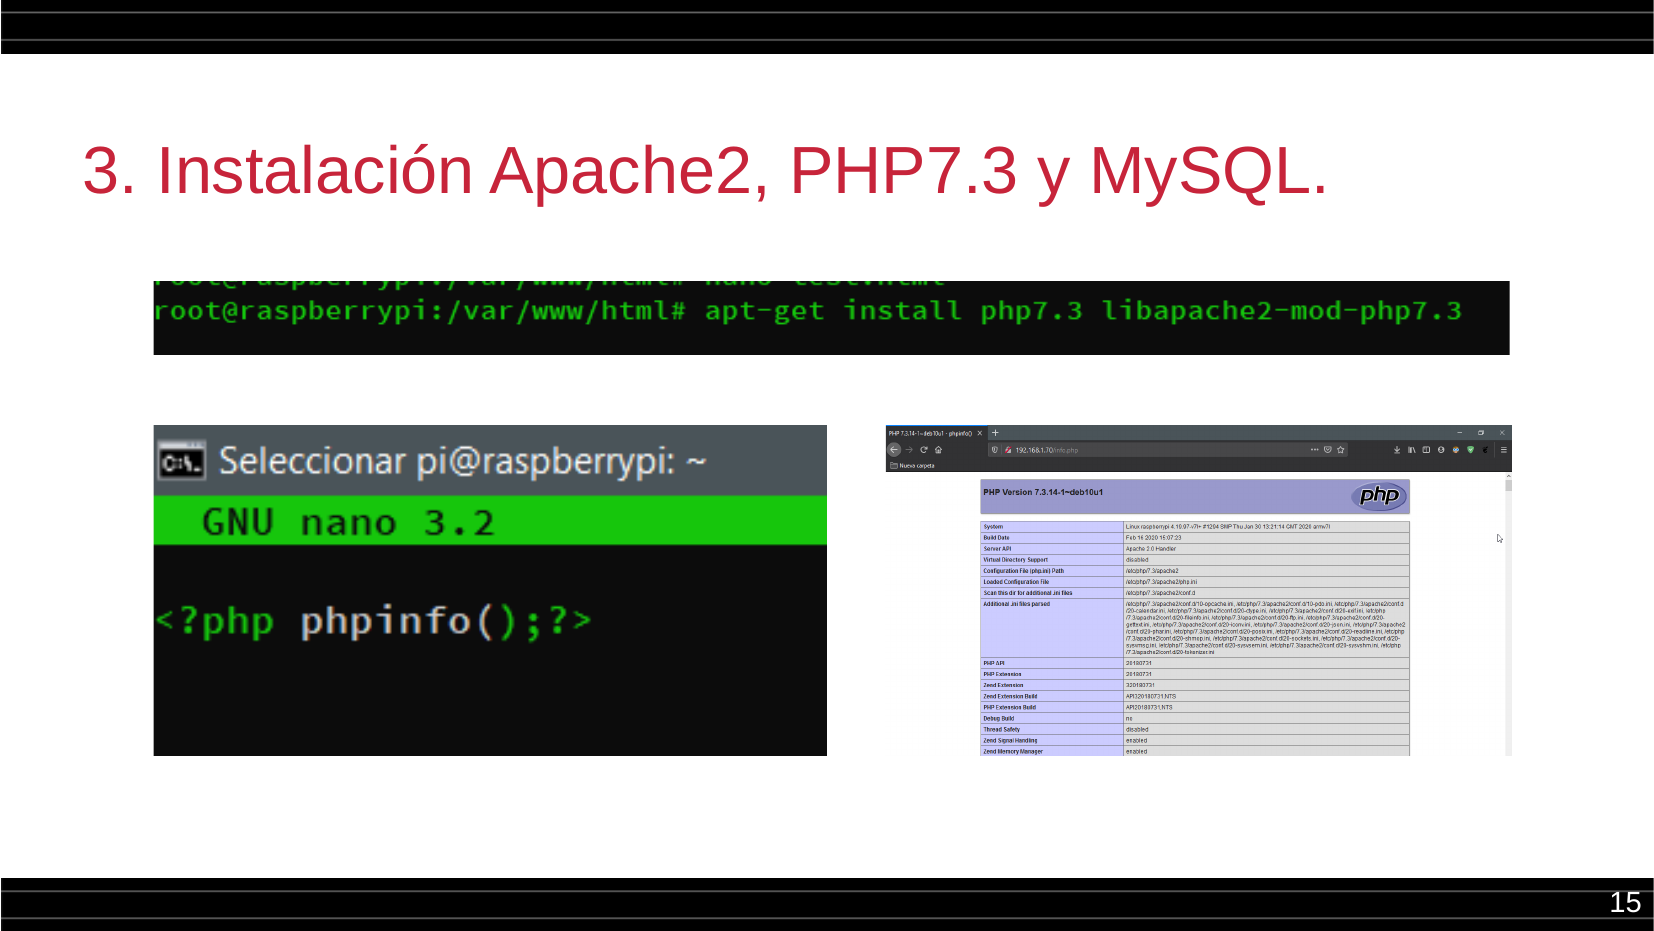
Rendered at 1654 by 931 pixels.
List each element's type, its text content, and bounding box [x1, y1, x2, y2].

picture [1, 878, 1654, 931]
picture [1, 0, 1654, 54]
title 3. Instalación Apache2, PHP7.3 y MySQL. [82, 92, 1571, 249]
picture [153, 425, 827, 756]
picture [885, 425, 1512, 756]
picture [153, 281, 1510, 355]
